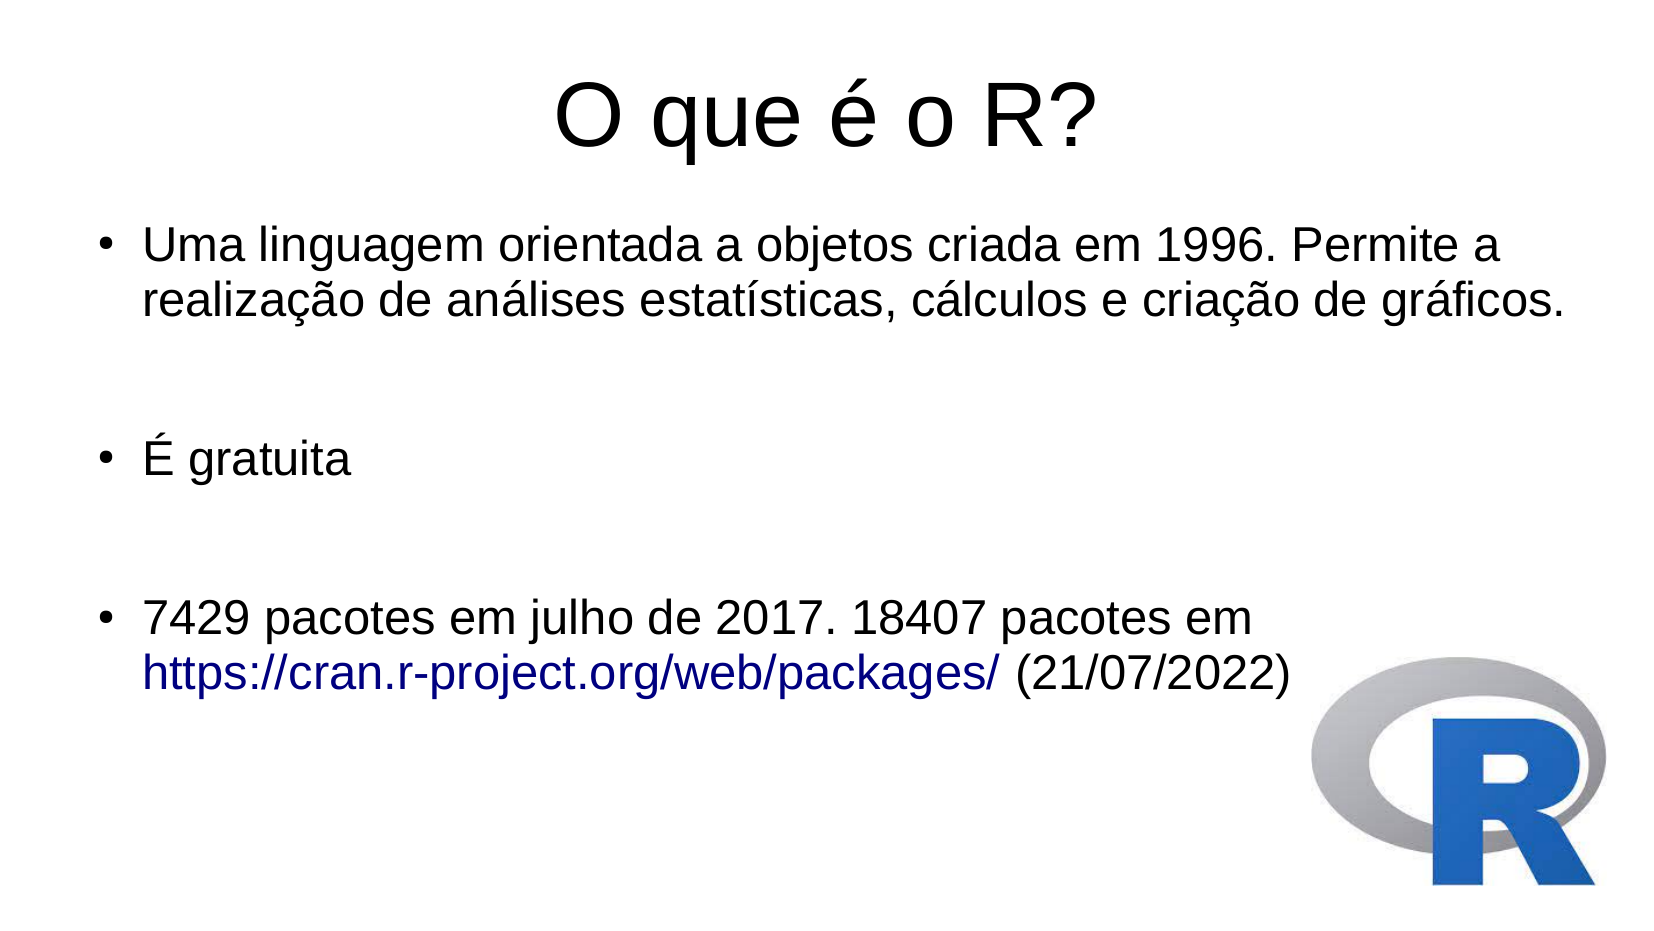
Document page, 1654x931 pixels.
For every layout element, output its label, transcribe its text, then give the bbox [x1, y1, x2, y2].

list Uma linguagem orientada a objetos criada em 1996. Permite a realização de análises estatísticas, cálculos e criação de gráficos. É gratuita 7429 pacotes em julho de 2017. 18407 pacotes em https://cran.r-project.org/web/packages/ (21/07/2022) [82, 217, 1571, 758]
picture [1311, 656, 1607, 886]
title O que é o R? [82, 37, 1571, 193]
